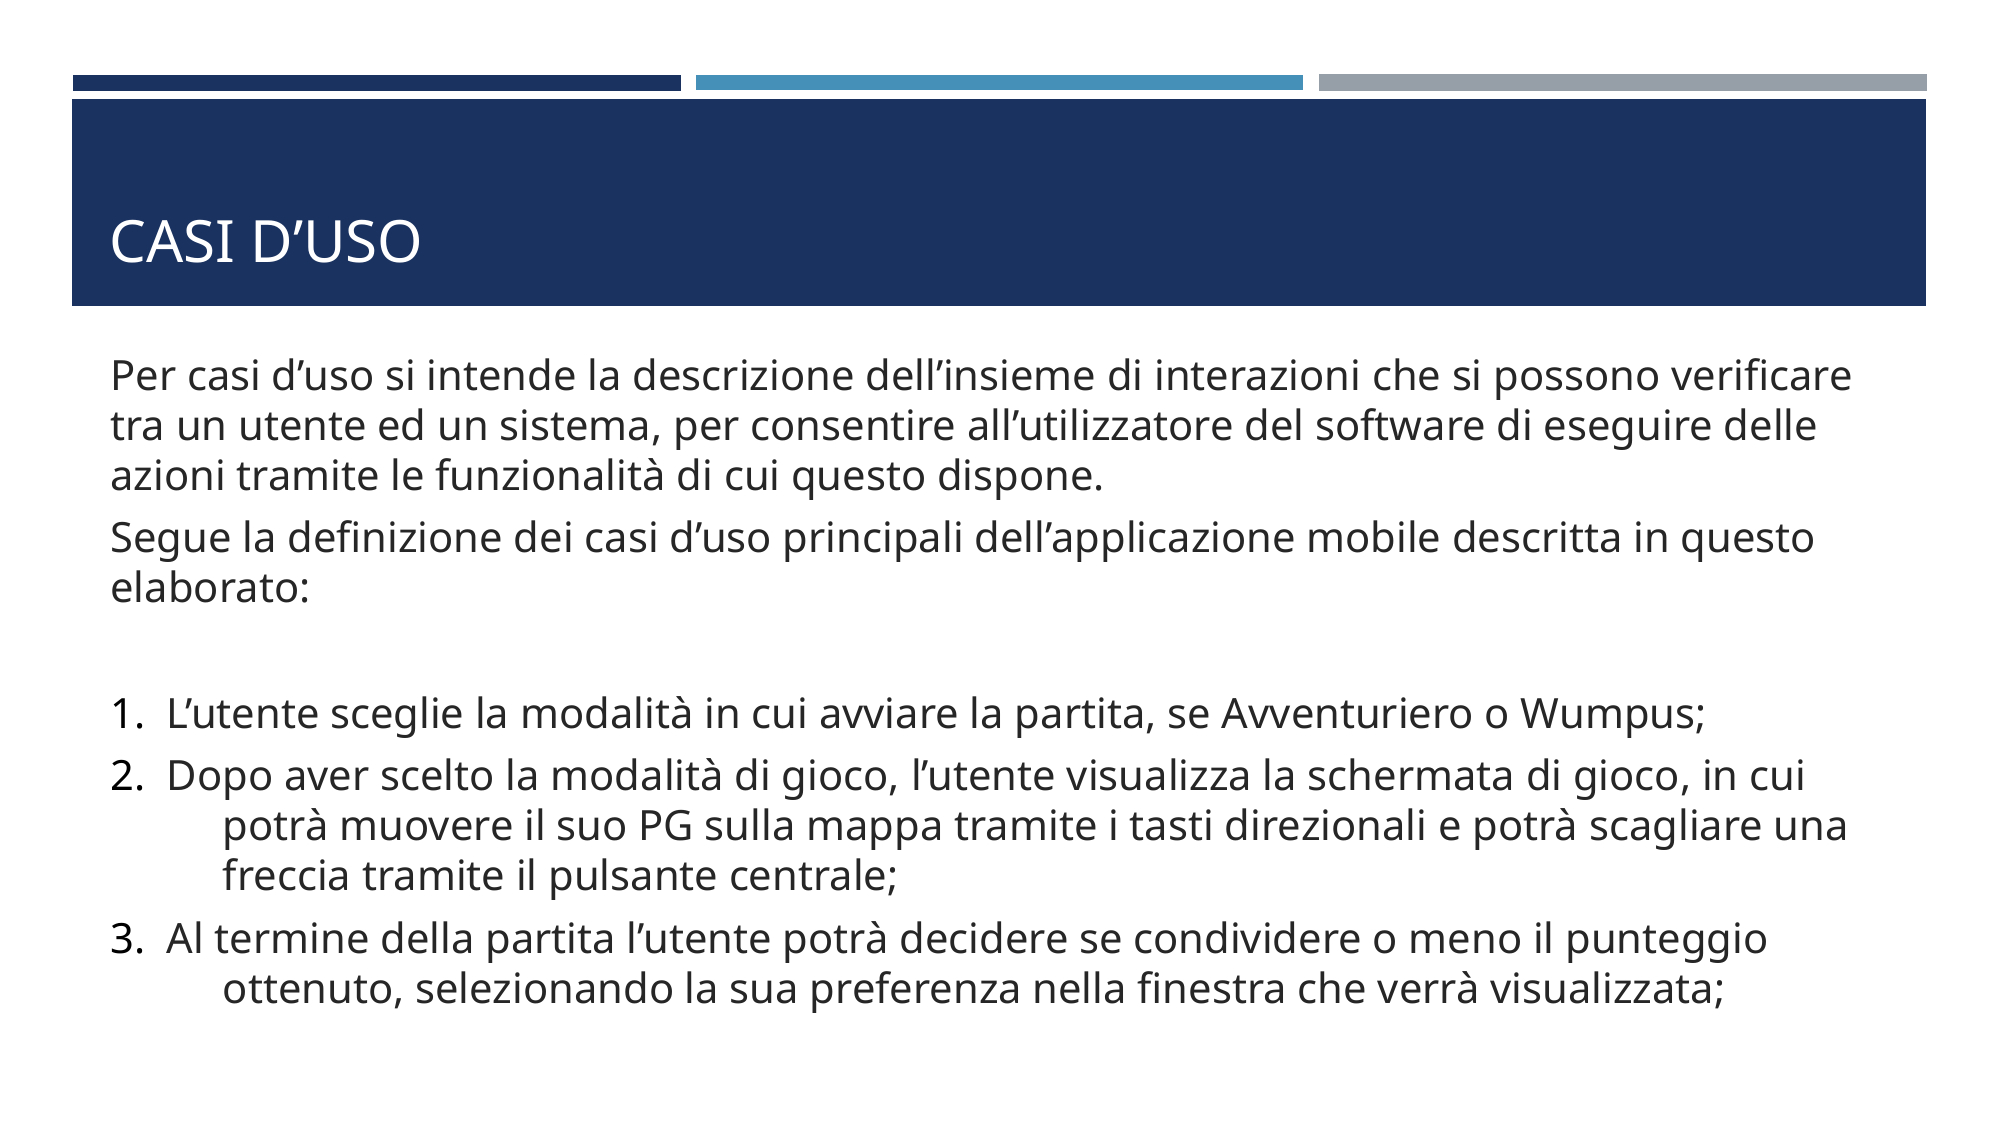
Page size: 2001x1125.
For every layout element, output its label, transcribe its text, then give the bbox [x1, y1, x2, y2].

title Casi d’uso [94, 119, 1904, 282]
text_box Per casi d’uso si intende la descrizione dell’insieme di interazioni che si possono verificare tra un utente ed un sistema, per consentire all’utilizzatore del software di eseguire delle azioni tramite le funzionalità di cui questo dispone. Segue la definizione dei casi d’uso principali dell’applicazione mobile descritta in questo elaborato: L’utente sceglie la modalità in cui avviare la partita, se Avventuriero o Wumpus; Dopo aver scelto la modalità di gioco, l’utente visualizza la schermata di gioco, in cui potrà muovere il suo PG sulla mappa tramite i tasti direzionali e potrà scagliare una freccia tramite il pulsante centrale; Al termine della partita l’utente potrà decidere se condividere o meno il punteggio ottenuto, selezionando la sua preferenza nella finestra che verrà visualizzata; [95, 341, 1905, 1051]
